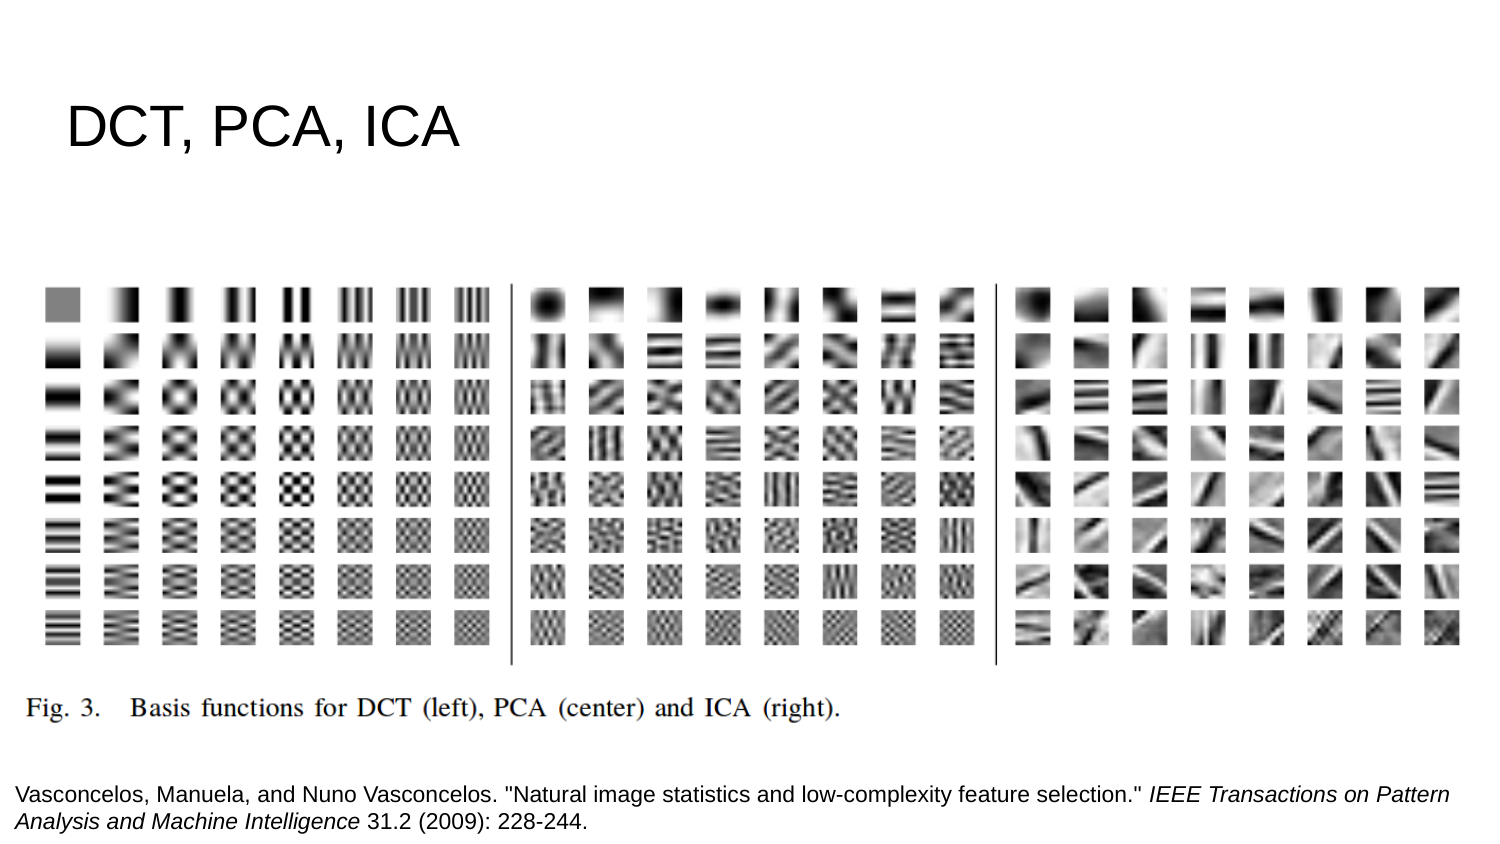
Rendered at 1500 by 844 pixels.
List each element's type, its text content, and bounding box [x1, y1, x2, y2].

picture [24, 276, 1475, 728]
title DCT, PCA, ICA [51, 72, 1449, 167]
text_box Vasconcelos, Manuela, and Nuno Vasconcelos. "Natural image statistics and low-complexity feature selection." IEEE Transactions on Pattern Analysis and Machine Intelligence 31.2 (2009): 228-244. [0, 770, 1500, 844]
